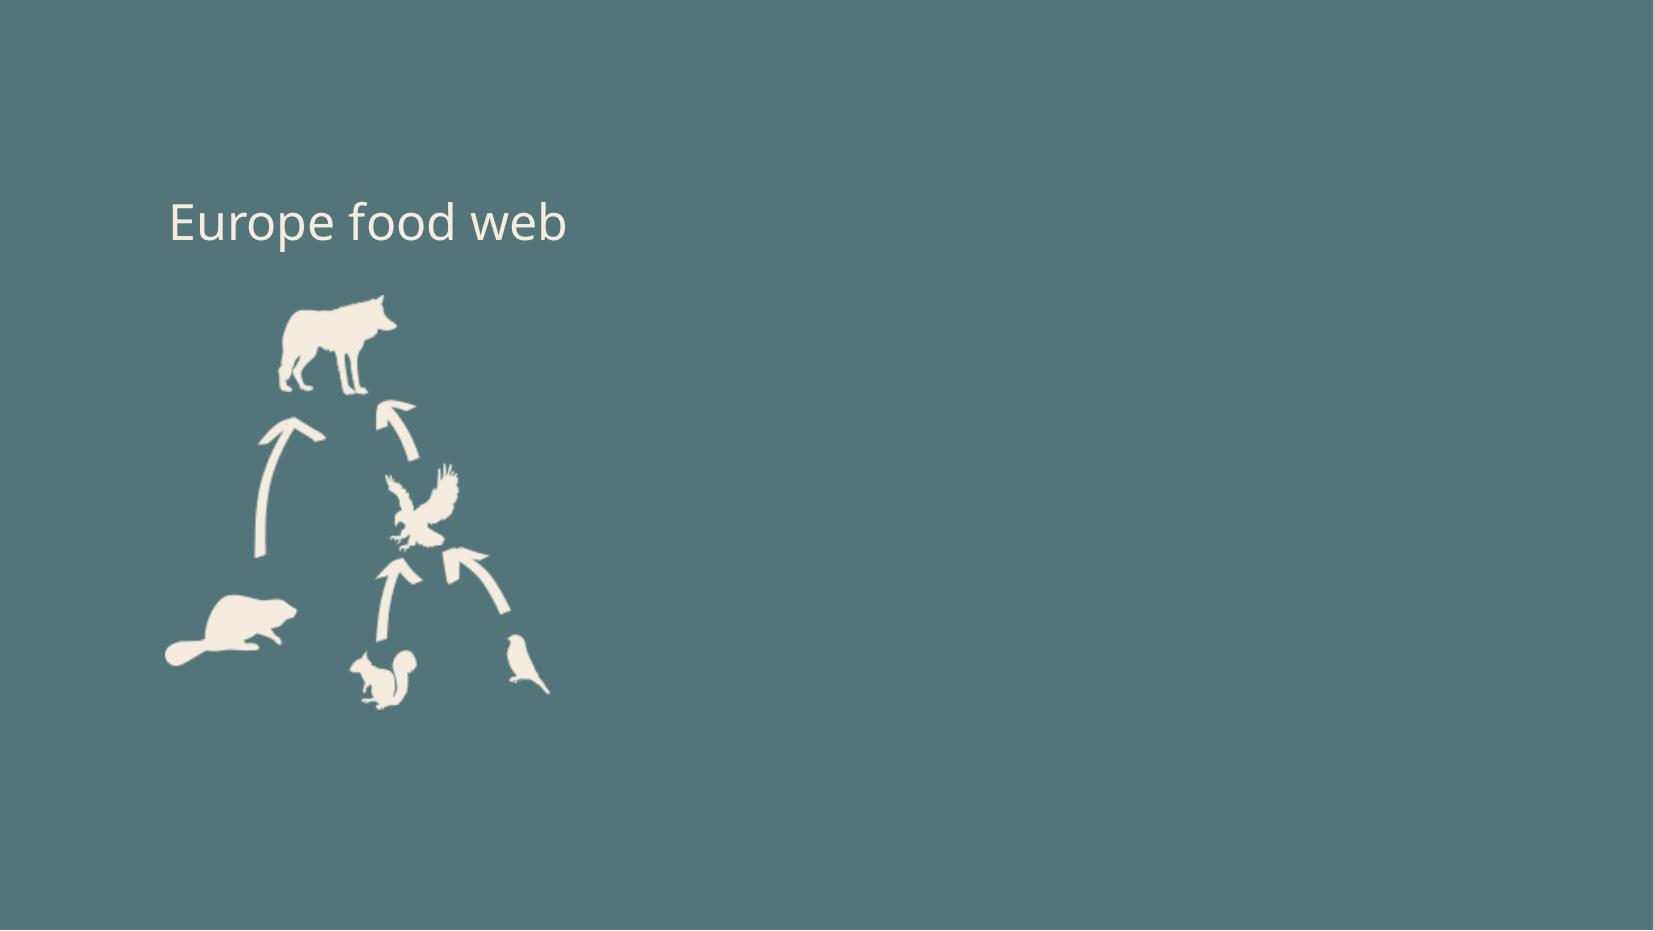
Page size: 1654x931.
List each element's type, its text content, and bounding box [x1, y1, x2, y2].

text_box Europe food web [153, 179, 558, 260]
picture [165, 295, 605, 710]
